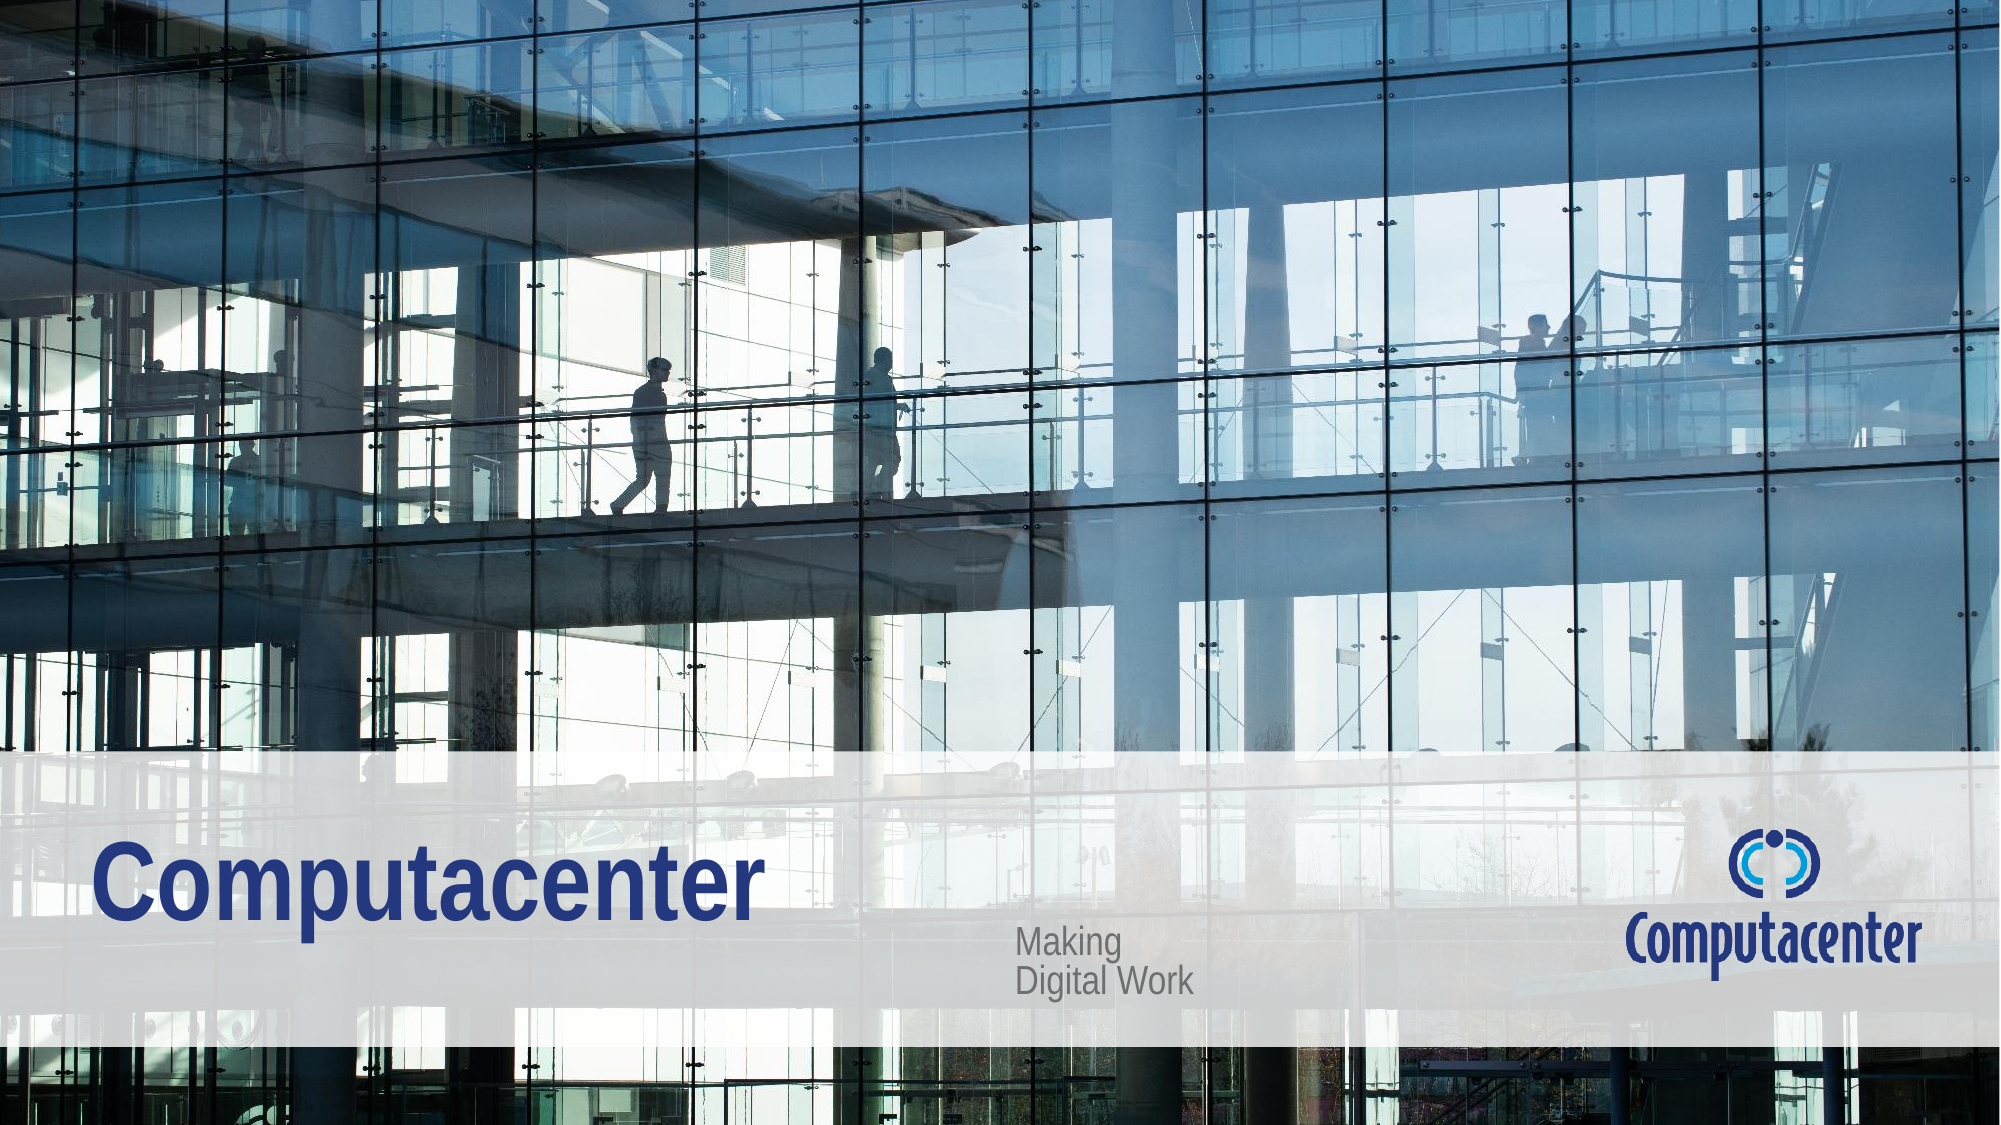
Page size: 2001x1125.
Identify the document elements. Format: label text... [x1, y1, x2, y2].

picture [0, 0, 2000, 751]
text_box [1046, 945, 1055, 953]
list Making Digital Work [90, 958, 634, 1026]
text_box Computacenter [90, 661, 1461, 945]
text_box [1107, 945, 1116, 952]
picture [1626, 829, 1922, 981]
text_box [0, 751, 2000, 1047]
picture [0, 1047, 2000, 1125]
